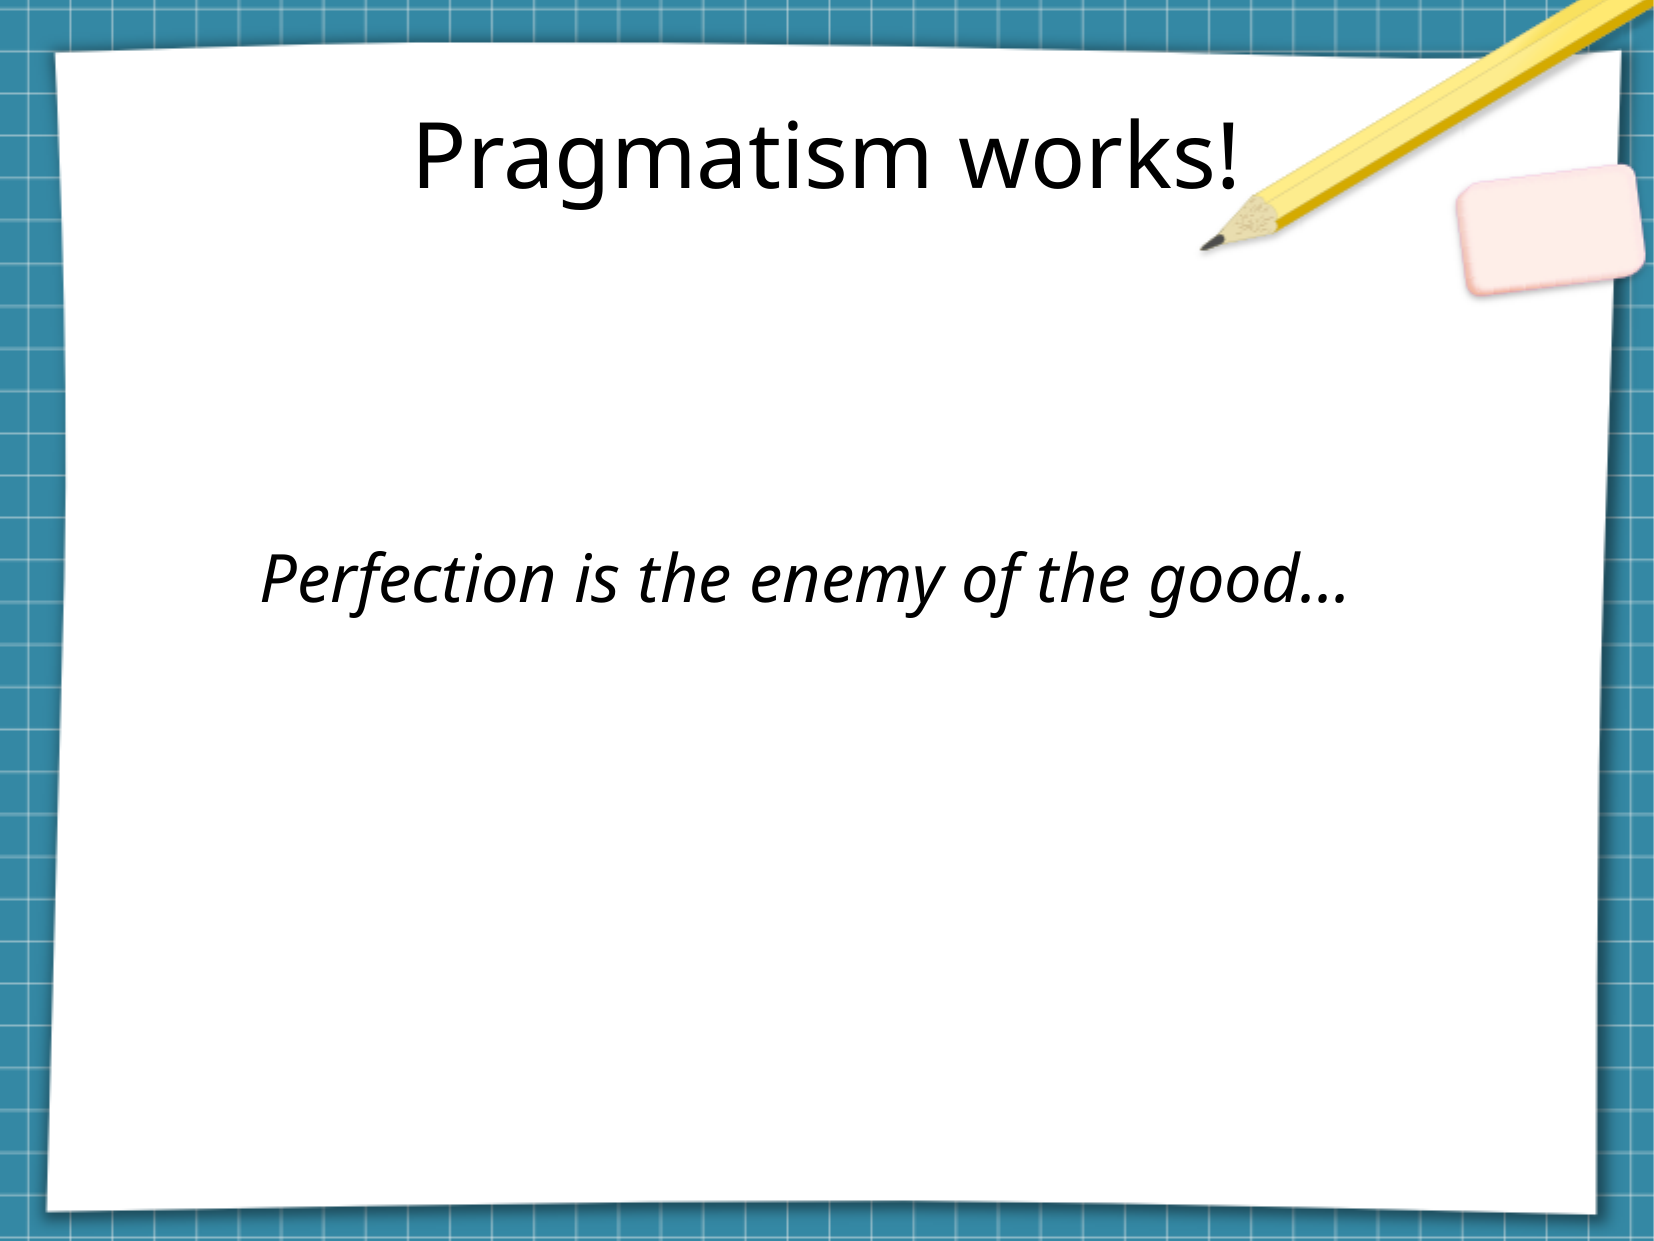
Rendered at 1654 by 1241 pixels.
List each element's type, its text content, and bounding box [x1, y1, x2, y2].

title Pragmatism works! [82, 49, 1571, 257]
list Perfection is the enemy of the good... [82, 290, 1571, 1010]
picture [0, 0, 1654, 1241]
